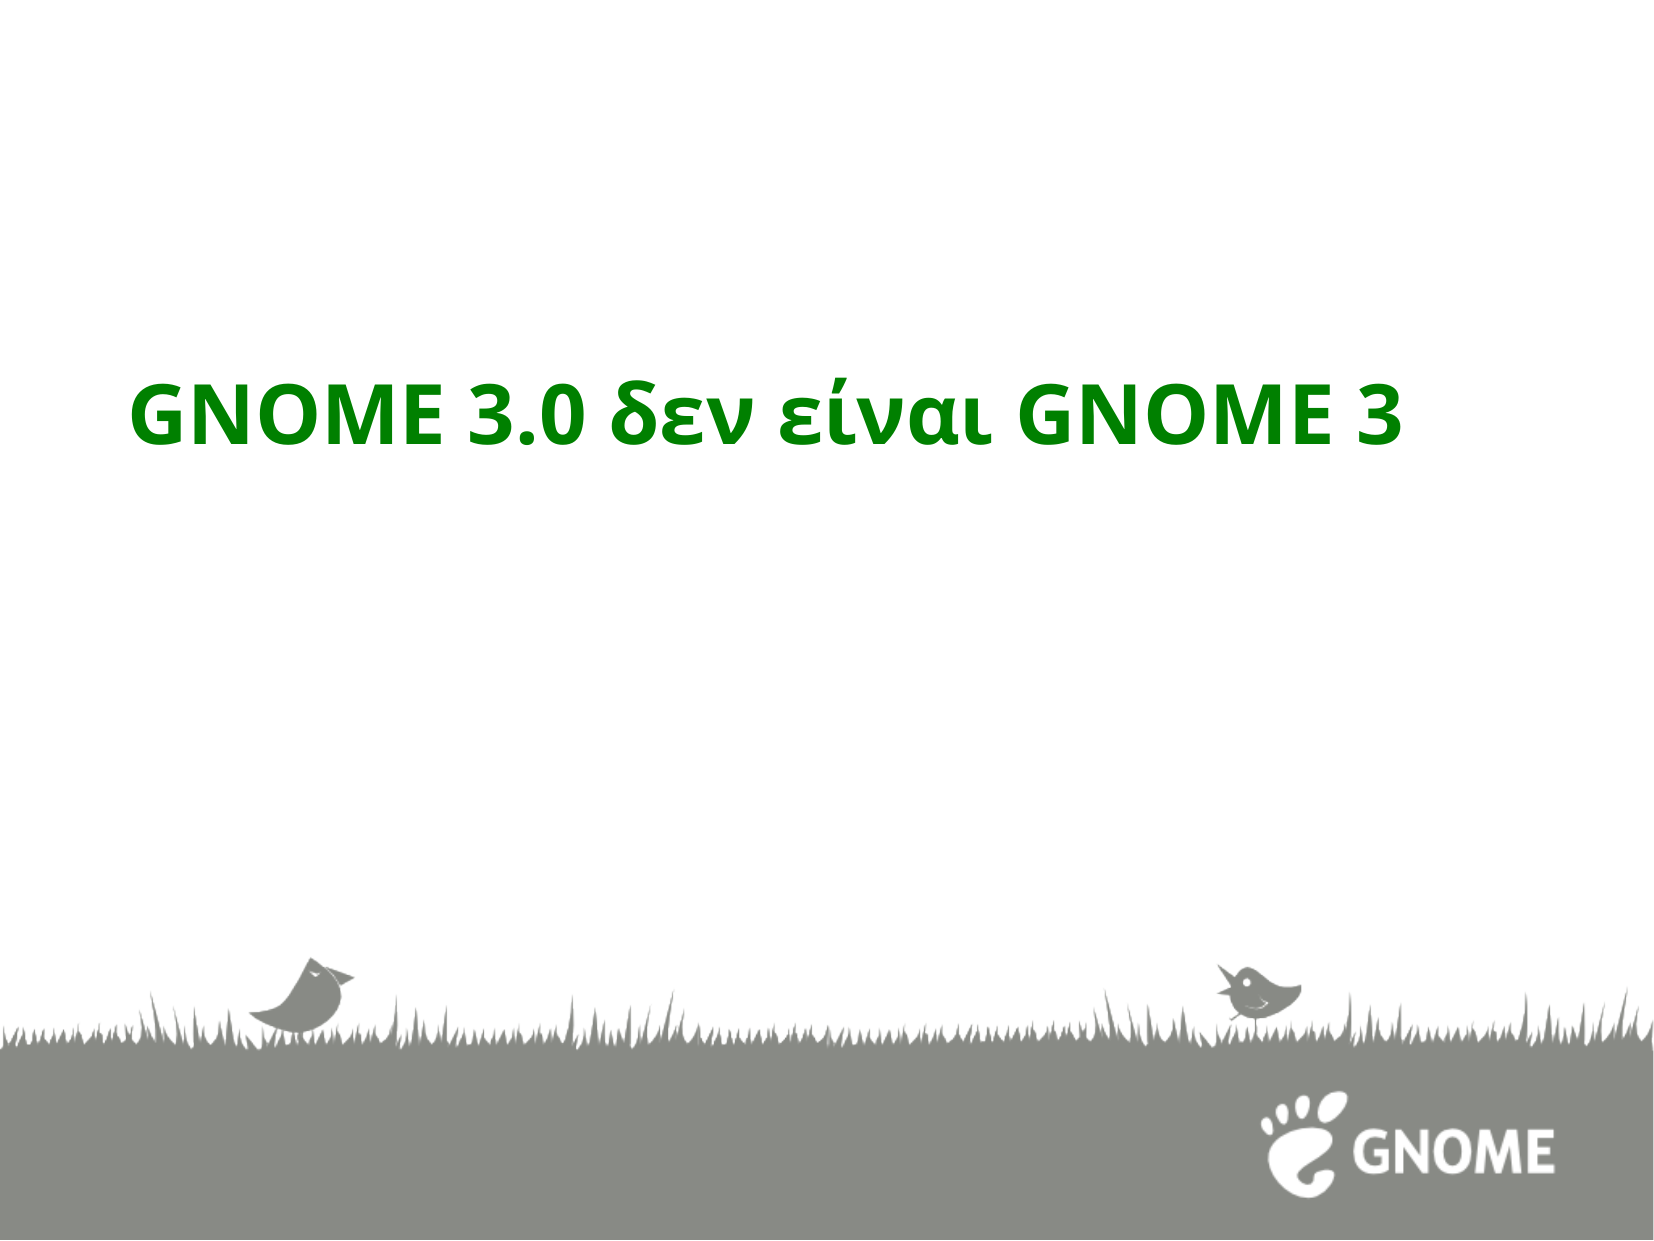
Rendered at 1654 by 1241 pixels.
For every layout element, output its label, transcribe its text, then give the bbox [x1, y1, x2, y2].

text_box GNOME 3.0 δεν είναι GNOME 3 [112, 348, 1613, 478]
picture [0, 0, 1654, 1241]
